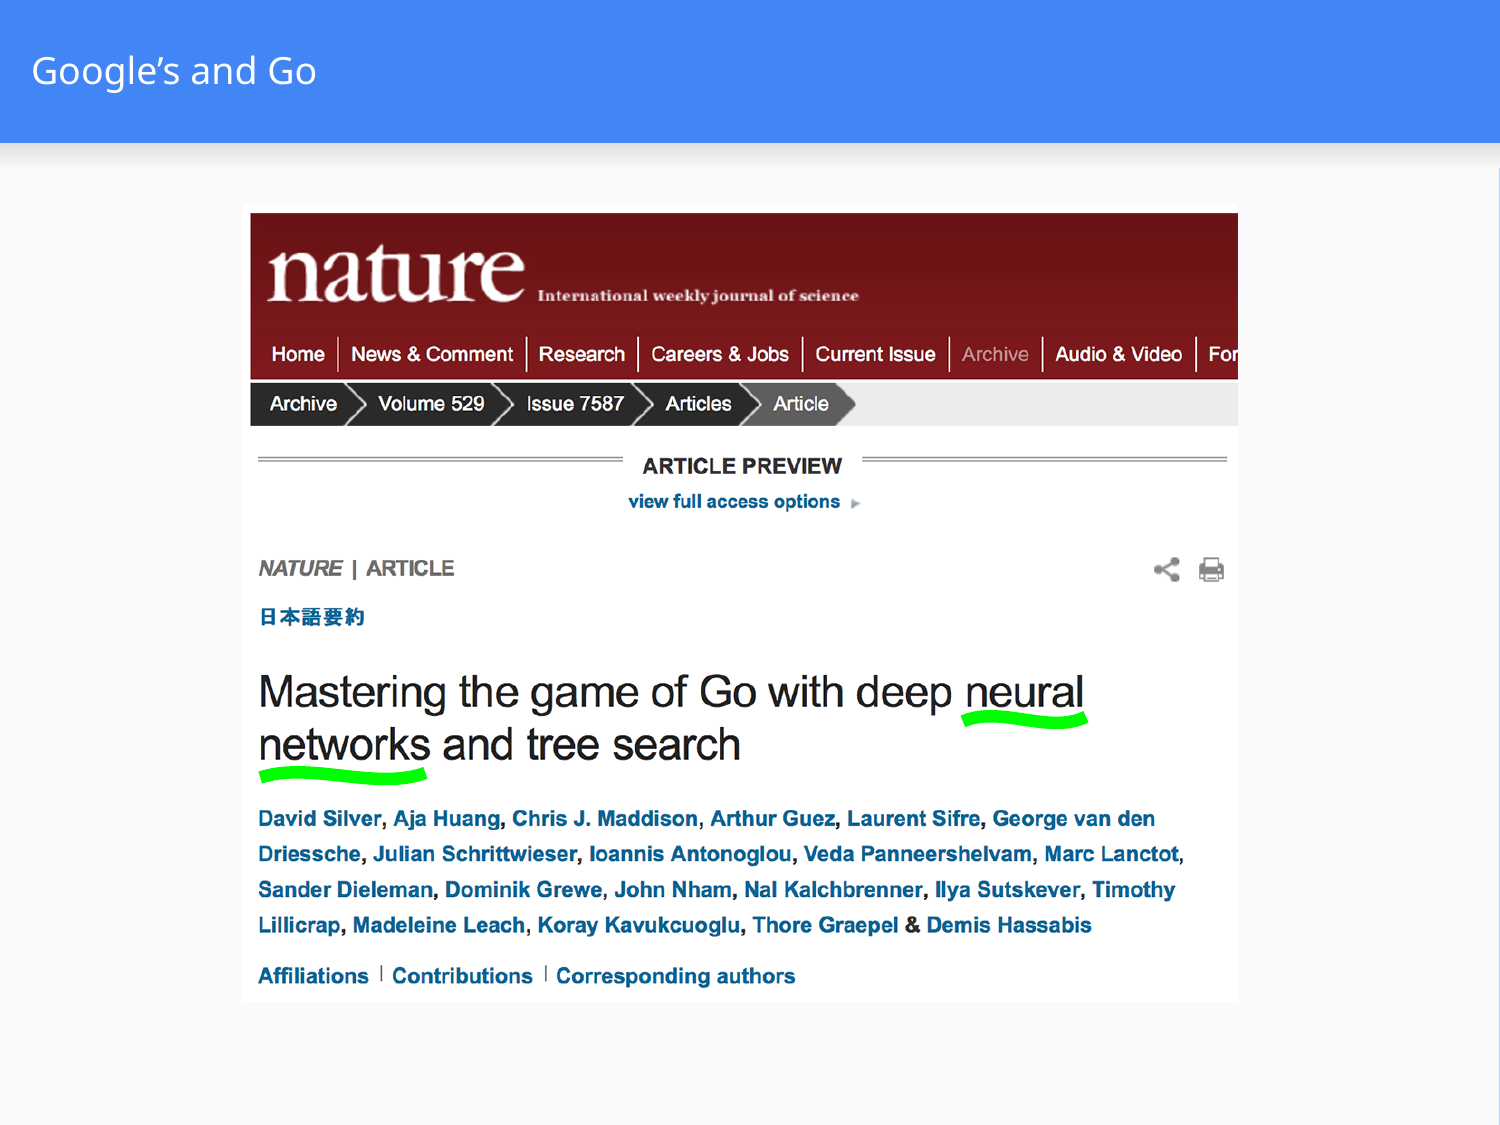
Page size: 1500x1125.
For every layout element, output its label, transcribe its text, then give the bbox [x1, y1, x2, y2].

picture [242, 204, 1238, 1003]
title Google’s and Go [16, 3, 1464, 136]
